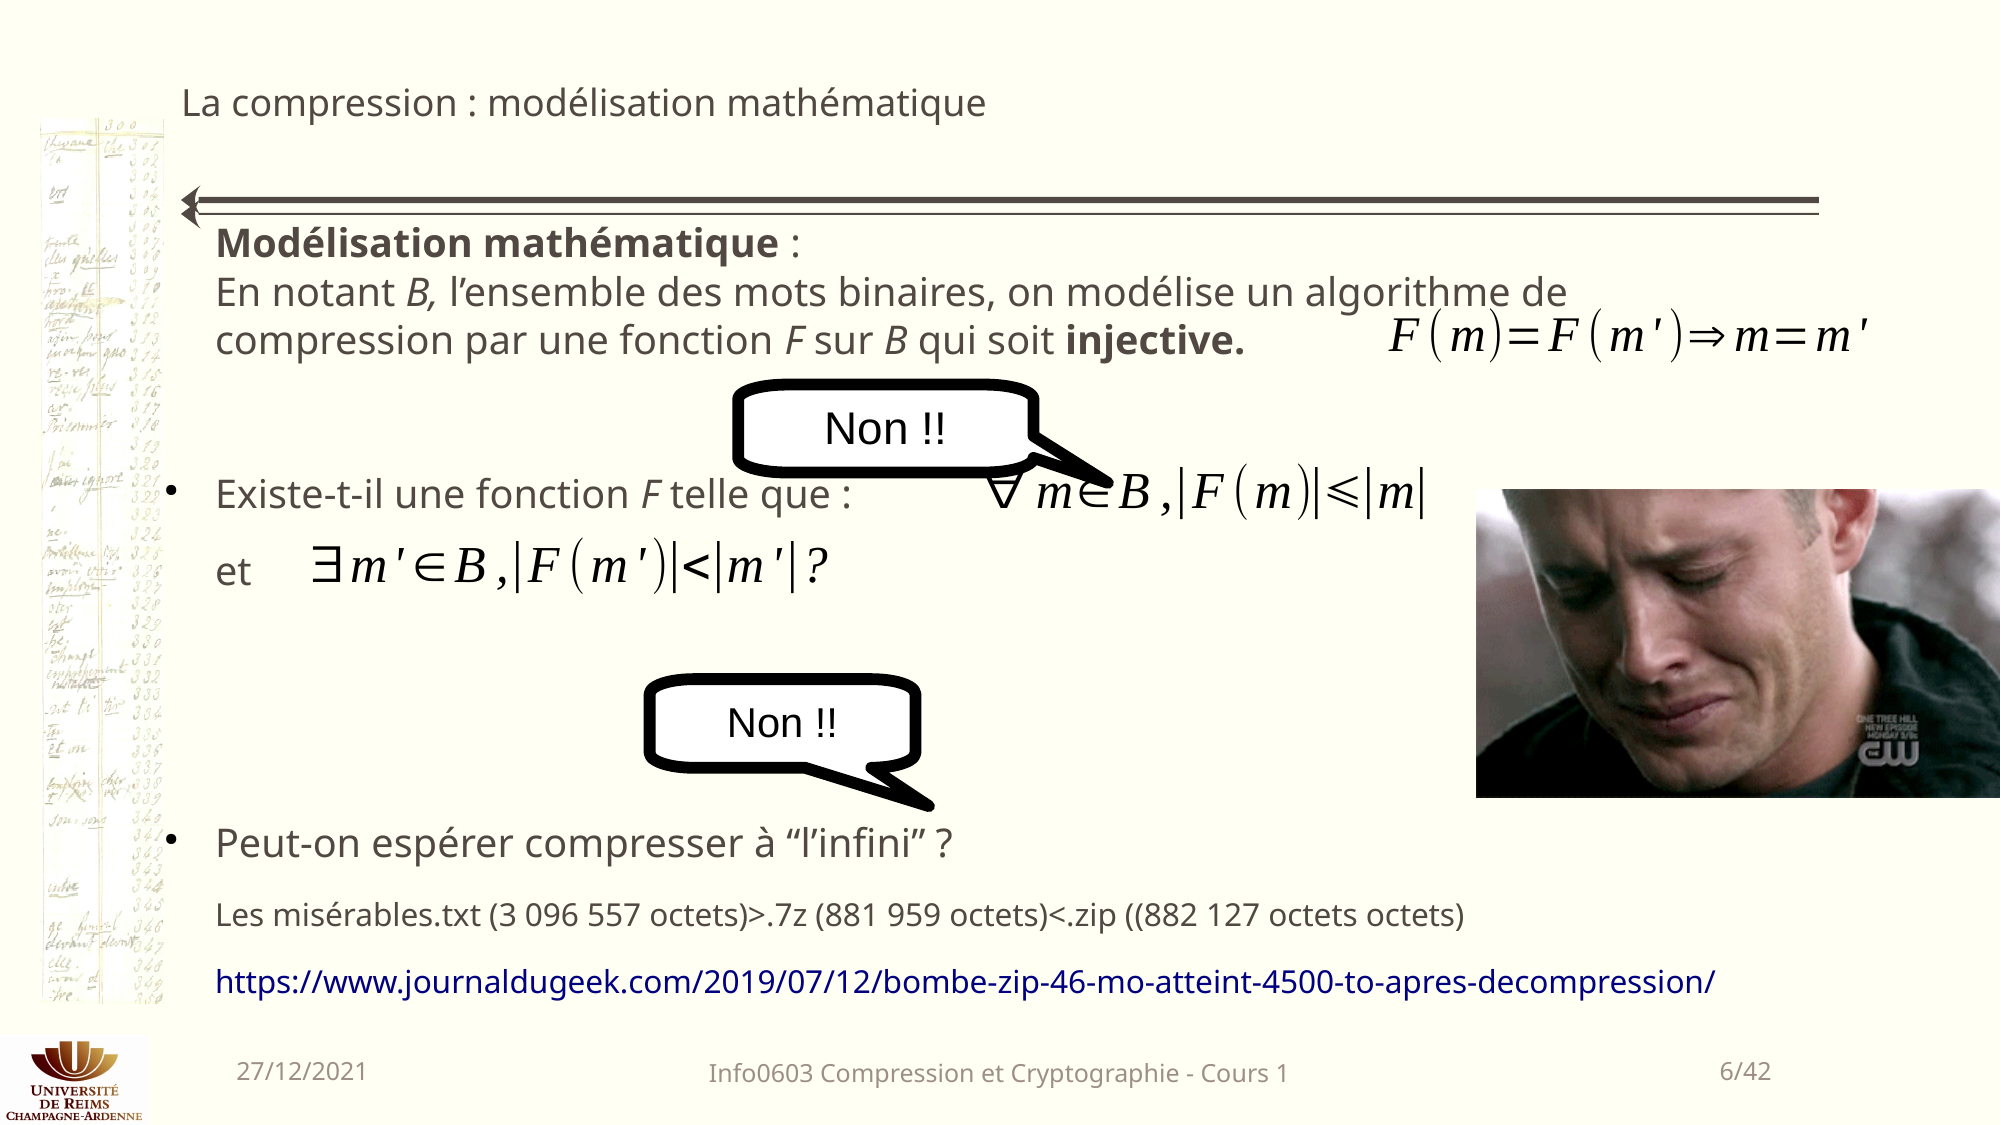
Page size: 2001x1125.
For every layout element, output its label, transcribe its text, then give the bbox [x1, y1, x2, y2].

picture [0, 1035, 148, 1125]
picture [1476, 489, 2000, 798]
chart [1379, 306, 1878, 367]
chart [974, 460, 1439, 523]
text_box Non !! [649, 679, 929, 807]
chart [304, 534, 835, 597]
list Modélisation mathématique : En notant B, l’ensemble des mots binaires, on modélise un algorithme de compression par une fonction F sur B qui soit injective. Existe-t-il une fonction F telle que : et Peut-on espérer compresser à “l’infini” ? Les misérables.txt (3 096 557 octets)>.7z (881 959 octets)<.zip ((882 127 octets octets) https://www.journaldugeek.com/2019/07/12/bombe-zip-46-mo-atteint-4500-to-apres-decompression/ [147, 135, 1786, 1004]
picture [40, 118, 164, 1004]
text_box Non !! [738, 384, 1108, 483]
title La compression : modélisation mathématique [180, 12, 1819, 193]
